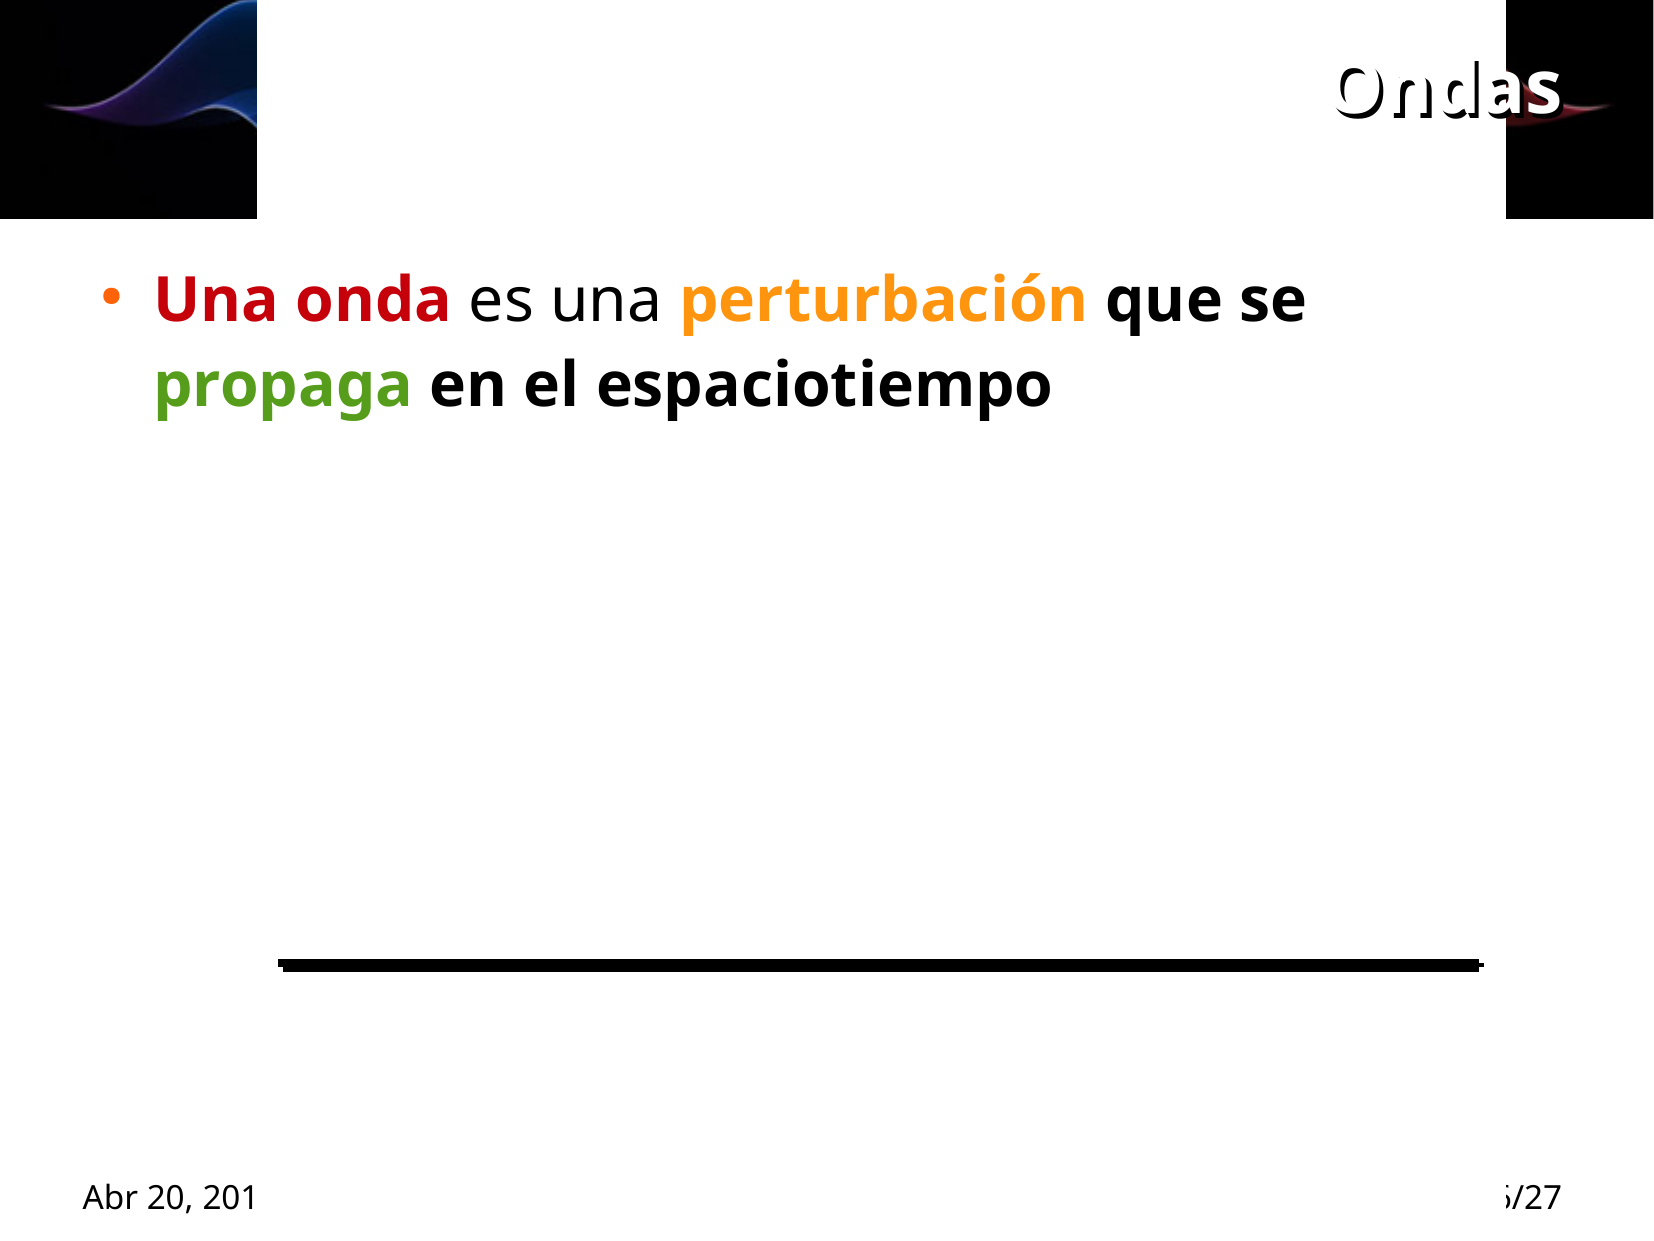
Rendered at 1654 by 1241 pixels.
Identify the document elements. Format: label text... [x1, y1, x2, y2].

picture [257, 481, 1506, 1241]
picture [0, 0, 1654, 255]
list Una onda es una perturbación que se propaga en el espaciotiempo [82, 255, 1571, 481]
title Ondas [75, 19, 1564, 151]
